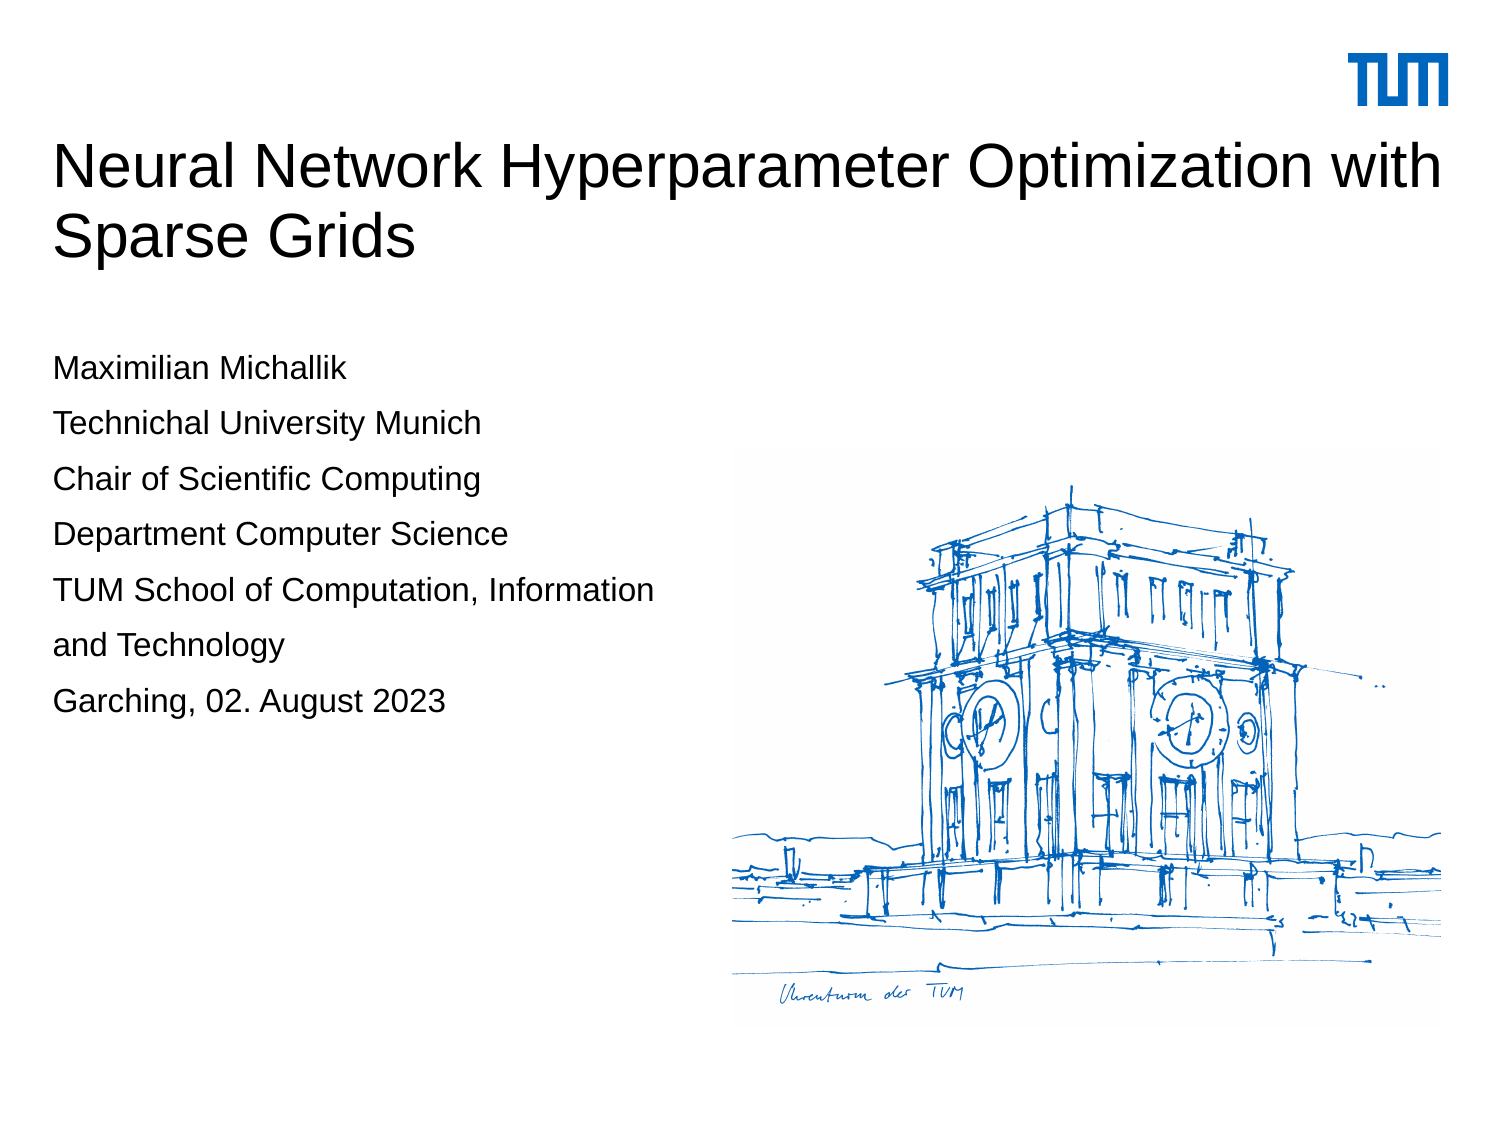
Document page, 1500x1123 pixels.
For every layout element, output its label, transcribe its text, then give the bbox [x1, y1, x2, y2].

list Maximilian Michallik Technichal University Munich Chair of Scientific Computing Department Computer Science TUM School of Computation, Information and Technology Garching, 02. August 2023 [52, 330, 1453, 720]
title Neural Network Hyperparameter Optimization with Sparse Grids [52, 131, 1453, 271]
picture [732, 448, 1441, 1028]
